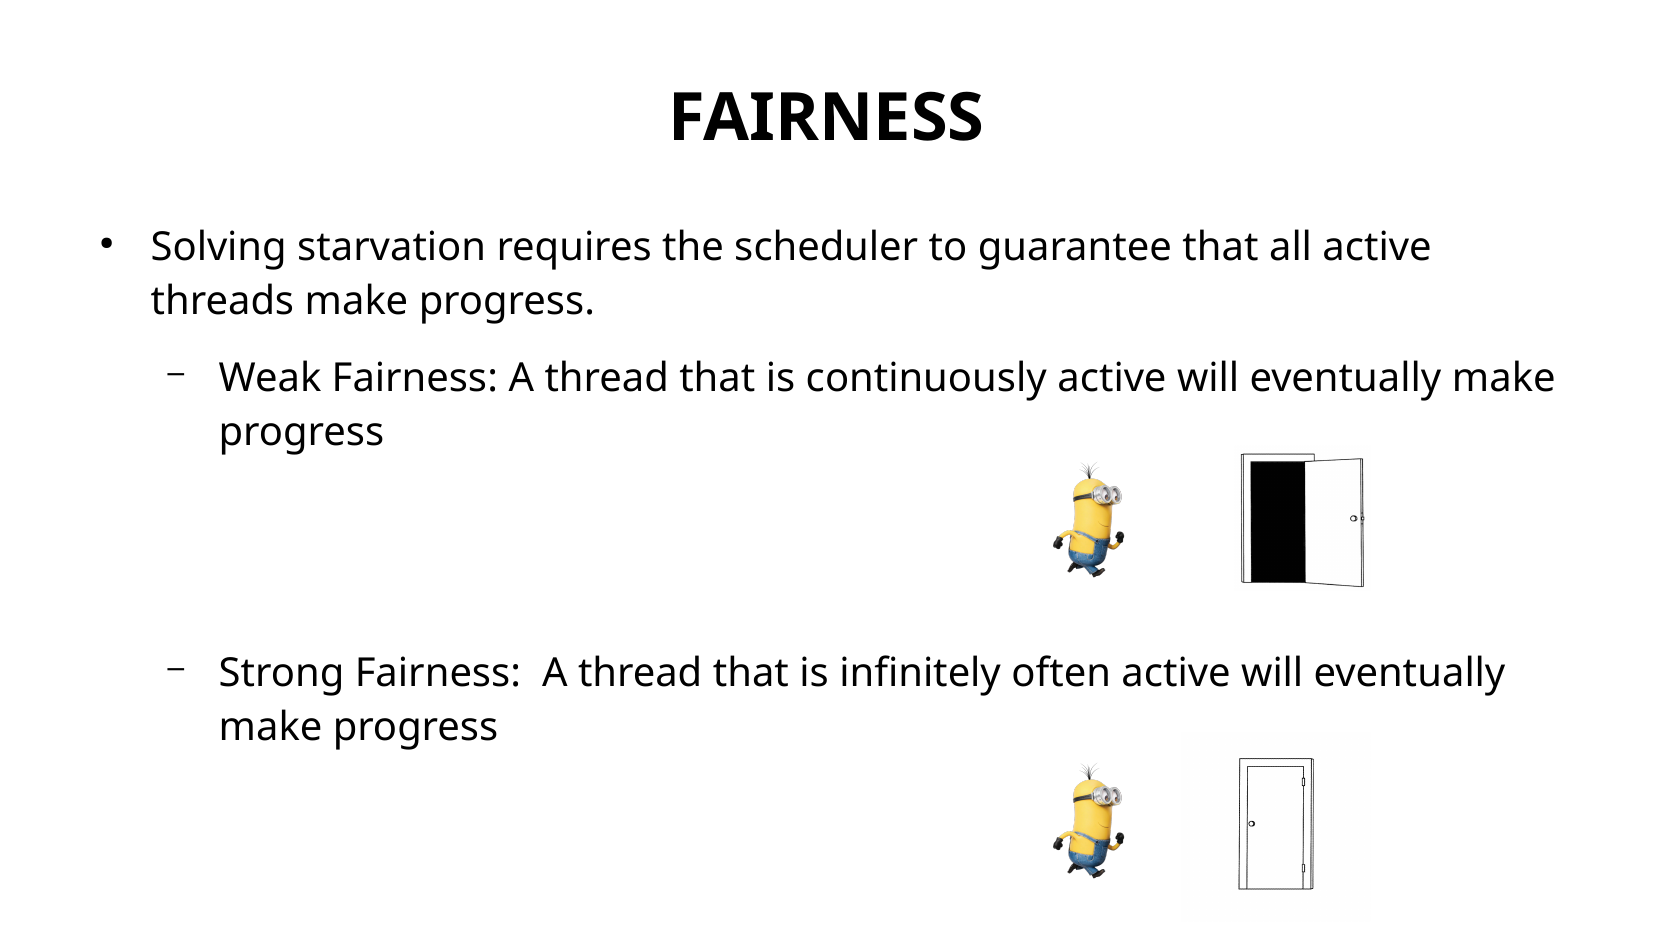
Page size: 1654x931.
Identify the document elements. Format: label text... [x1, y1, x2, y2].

title FAIRNESS [82, 36, 1571, 193]
list Solving starvation requires the scheduler to guarantee that all active threads make progress. Weak Fairness: A thread that is continuously active will eventually make progress Strong Fairness: A thread that is infinitely often active will eventually make progress [82, 217, 1571, 757]
picture [1234, 445, 1371, 591]
picture [1051, 460, 1127, 579]
picture [1051, 761, 1127, 880]
picture [1181, 732, 1371, 922]
